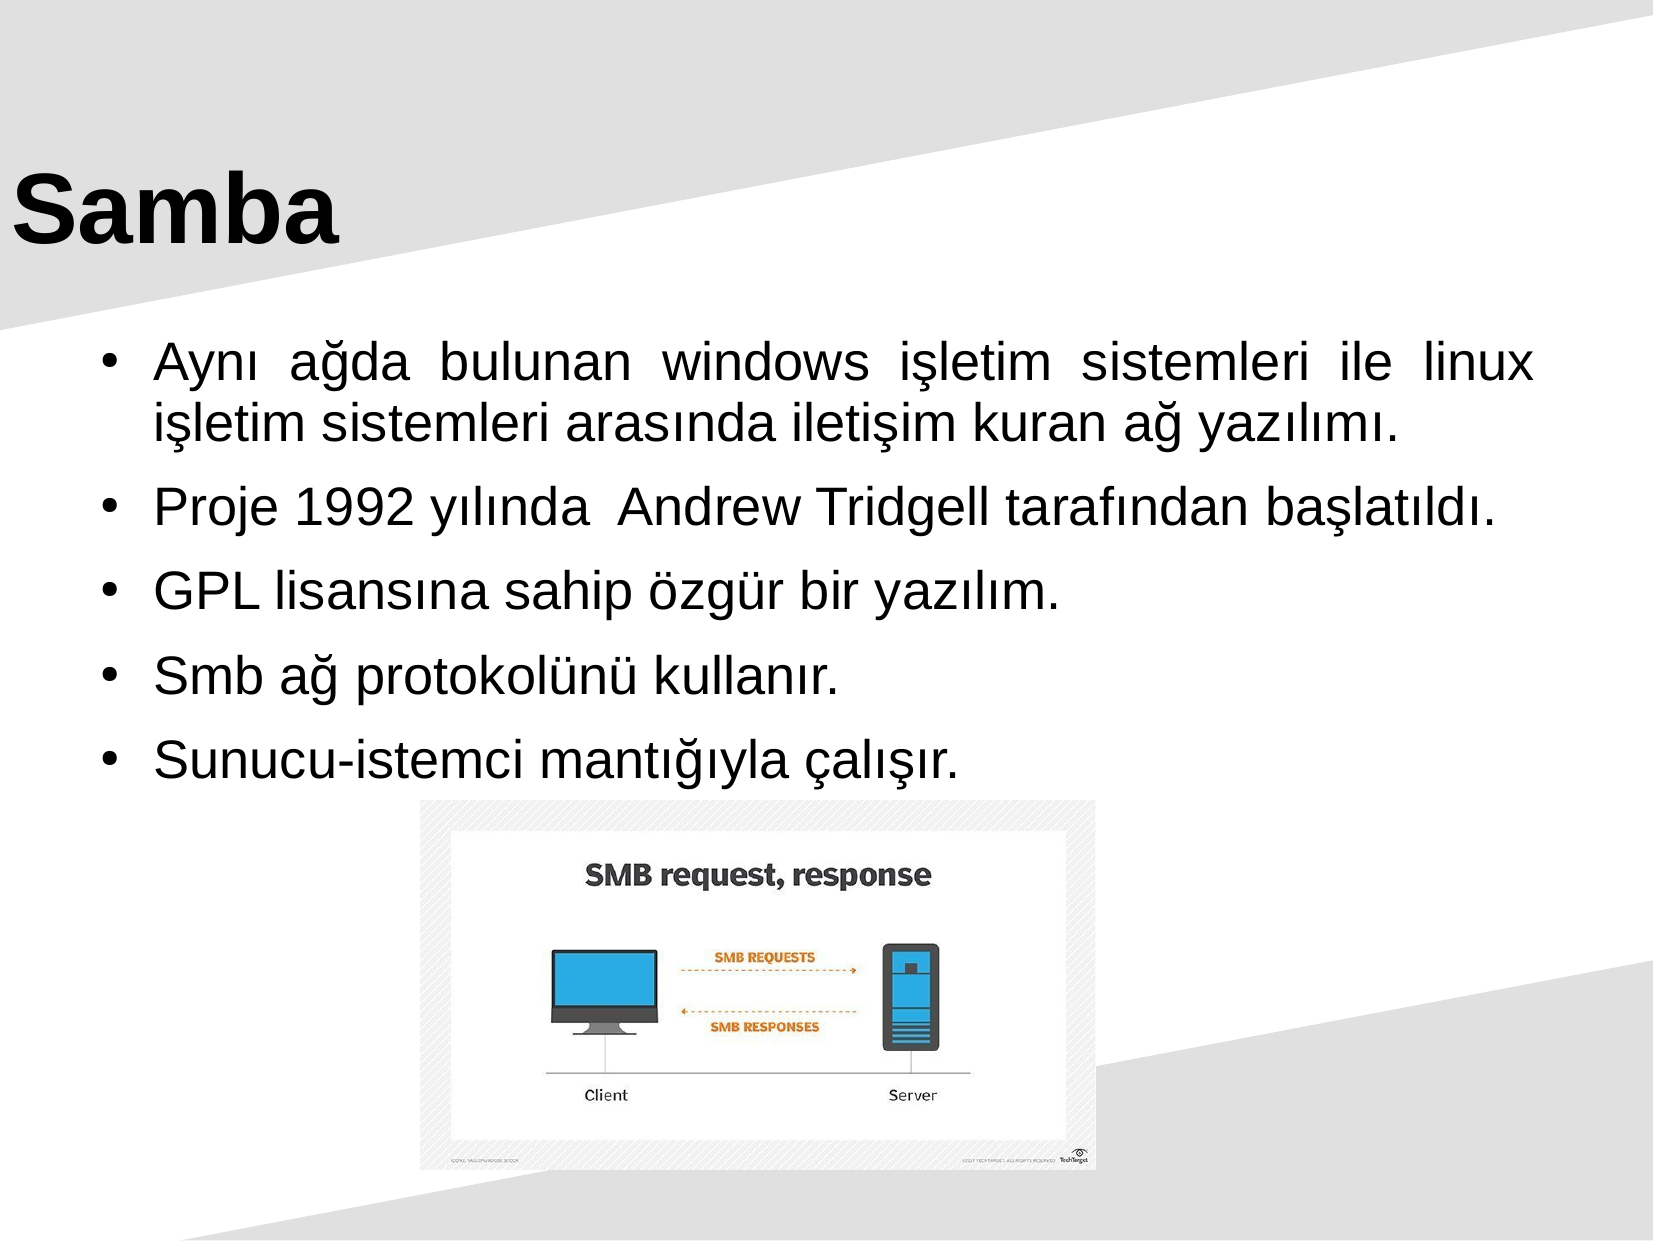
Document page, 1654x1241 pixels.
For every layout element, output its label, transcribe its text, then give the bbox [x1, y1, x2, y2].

list Aynı ağda bulunan windows işletim sistemleri ile linux işletim sistemleri arasında iletişim kuran ağ yazılımı. Proje 1992 yılında Andrew Tridgell tarafından başlatıldı. GPL lisansına sahip özgür bir yazılım. Smb ağ protokolünü kullanır. Sunucu-istemci mantığıyla çalışır. [82, 331, 1538, 1052]
picture [420, 800, 1096, 1171]
title Samba [11, 105, 1499, 313]
